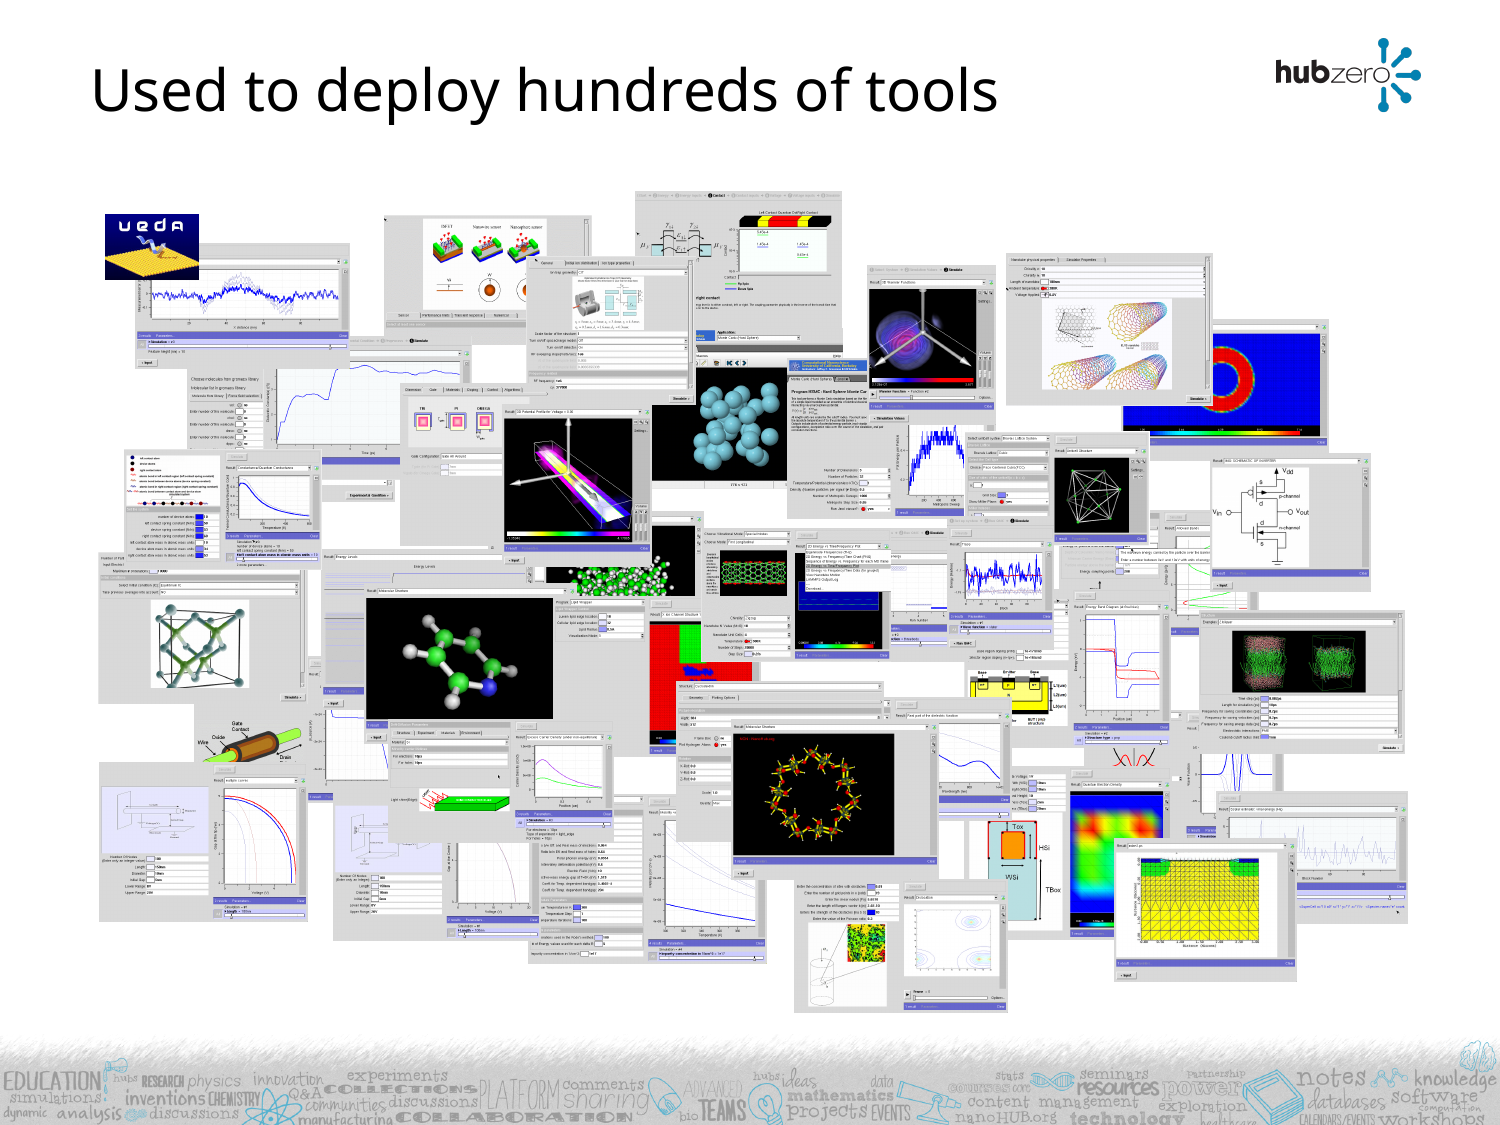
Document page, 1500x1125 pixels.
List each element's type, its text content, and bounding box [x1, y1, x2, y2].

picture [1272, 35, 1424, 115]
picture [0, 1034, 1500, 1125]
picture [98, 191, 1408, 1013]
text_box Used to deploy hundreds of tools [75, 37, 1188, 138]
